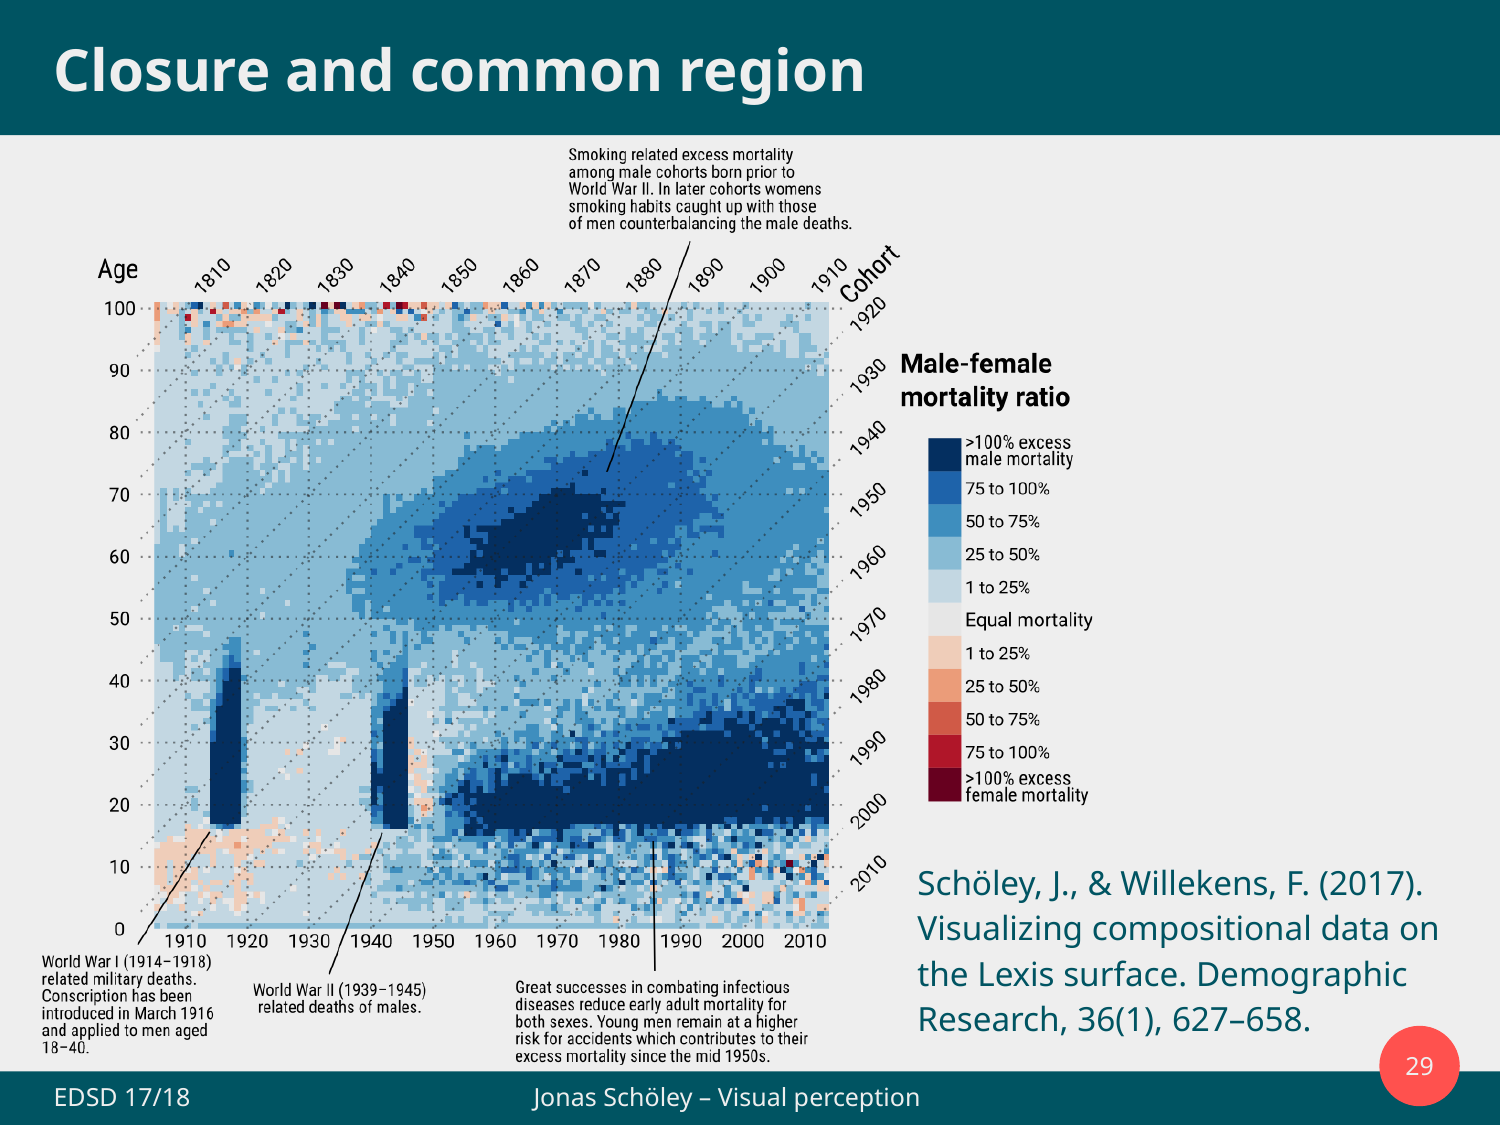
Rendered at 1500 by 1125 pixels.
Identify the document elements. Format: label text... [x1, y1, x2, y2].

text_box Schöley, J., & Willekens, F. (2017). Visualizing compositional data on the Lexis surface. Demographic Research, 36(1), 627–658. [902, 852, 1500, 1043]
picture [31, 138, 1103, 1075]
title Closure and common region [53, 0, 1447, 141]
